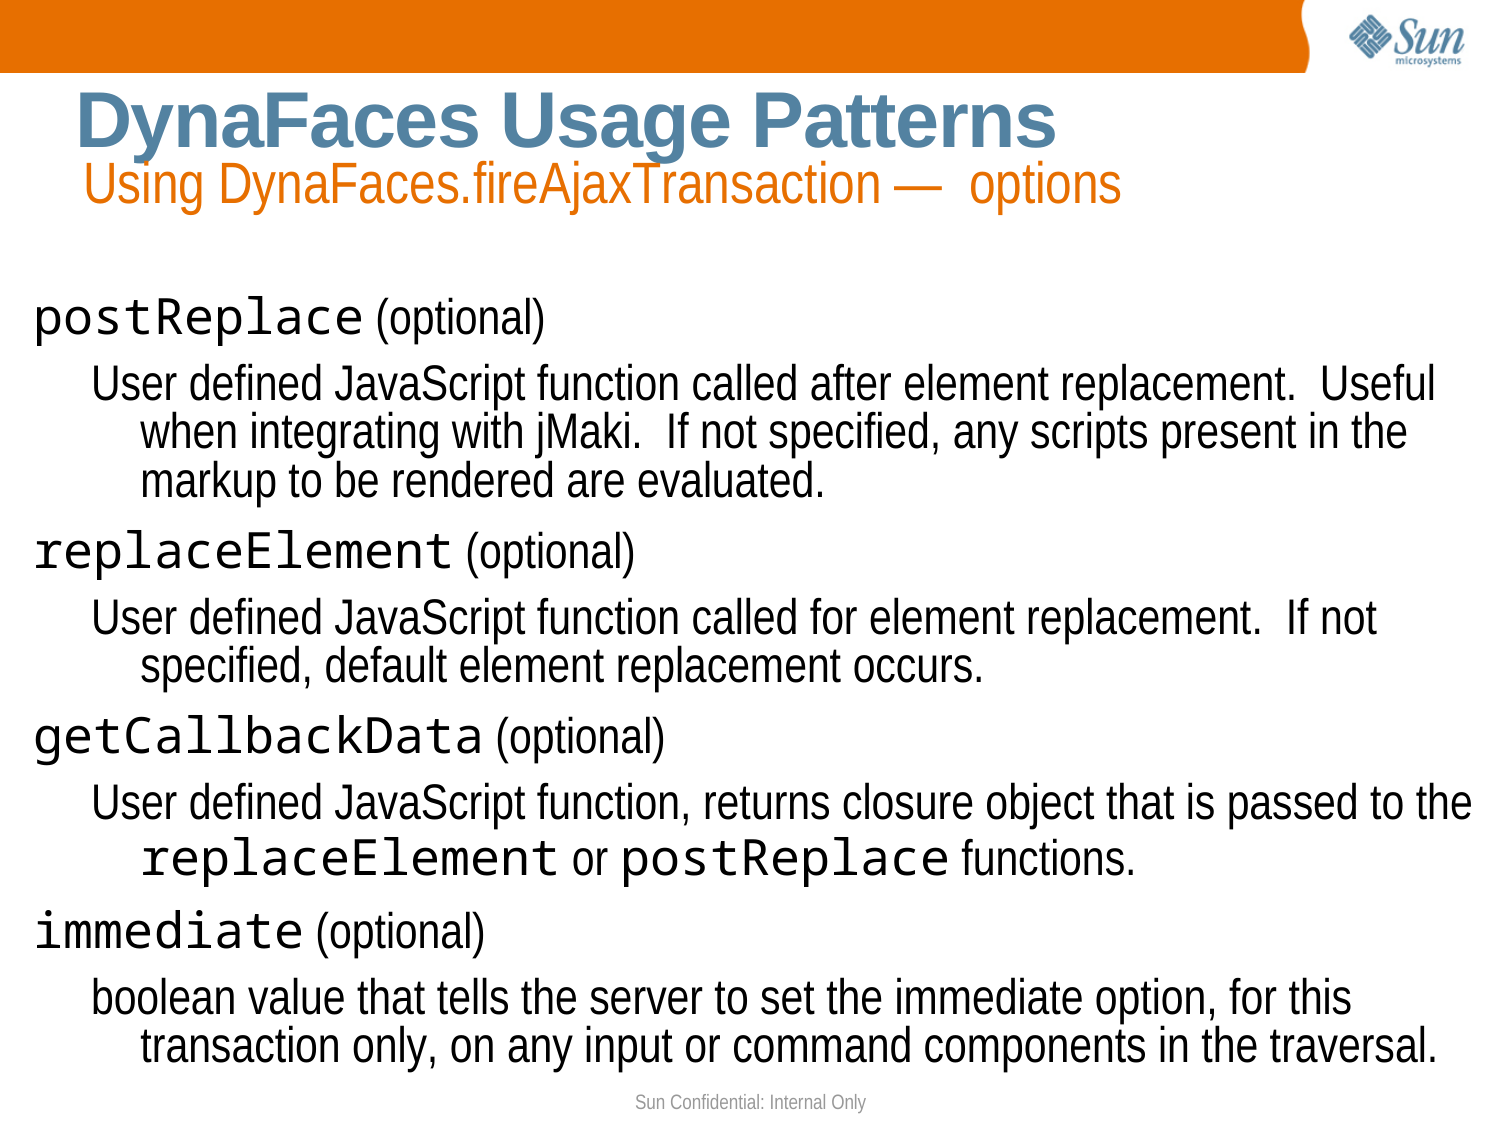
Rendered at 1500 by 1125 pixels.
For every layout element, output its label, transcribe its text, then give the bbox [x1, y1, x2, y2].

title DynaFaces Usage Patterns [75, 83, 1437, 188]
picture [0, 0, 1500, 73]
text_box Using DynaFaces.fireAjaxTransaction — options [83, 157, 1351, 225]
text_box postReplace (optional) User defined JavaScript function called after element replacement. Useful when integrating with jMaki. If not specified, any scripts present in the markup to be rendered are evaluated. replaceElement (optional) User defined JavaScript function called for element replacement. If not specified, default element replacement occurs. getCallbackData (optional) User defined JavaScript function, returns closure object that is passed to the replaceElement or postReplace functions. immediate (optional) boolean value that tells the server to set the immediate option, for this transaction only, on any input or command components in the traversal. [14, 288, 1488, 1051]
